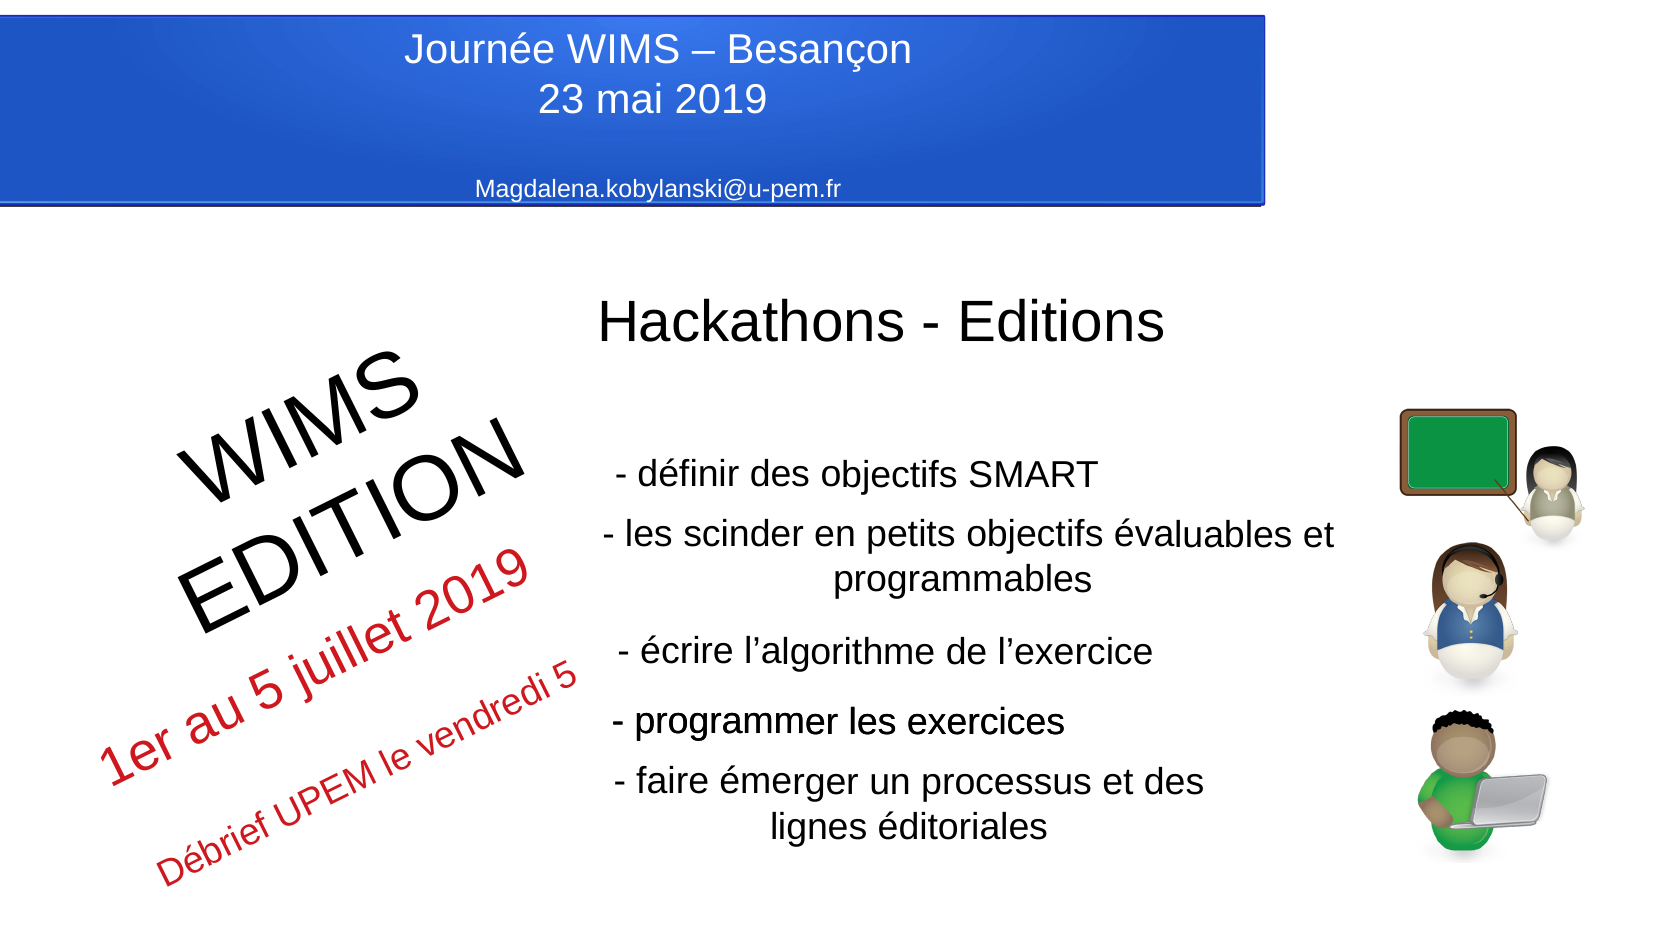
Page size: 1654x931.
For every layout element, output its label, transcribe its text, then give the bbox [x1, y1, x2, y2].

text_box - définir des objectifs SMART [483, 425, 1240, 518]
picture [0, 13, 1269, 211]
text_box Hackathons - Editions [531, 223, 1265, 414]
text_box 1er au 5 juillet 2019 Débrief UPEM le vendredi 5 [36, 484, 638, 931]
text_box - écrire l’algorithme de l’exercice [592, 602, 1264, 698]
picture [1393, 401, 1591, 863]
text_box - faire émerger un processus et des lignes éditoriales [601, 766, 1217, 851]
text_box WIMS EDITION [24, 243, 611, 688]
text_box - programmer les exercices [497, 671, 1217, 768]
text_box WIMS EDITION [462, 446, 483, 487]
text_box Journée WIMS – Besançon 23 mai 2019 Magdalena.kobylanski@u-pem.fr [82, 28, 1235, 196]
text_box - les scinder en petits objectifs évaluables et programmables [590, 507, 1347, 603]
